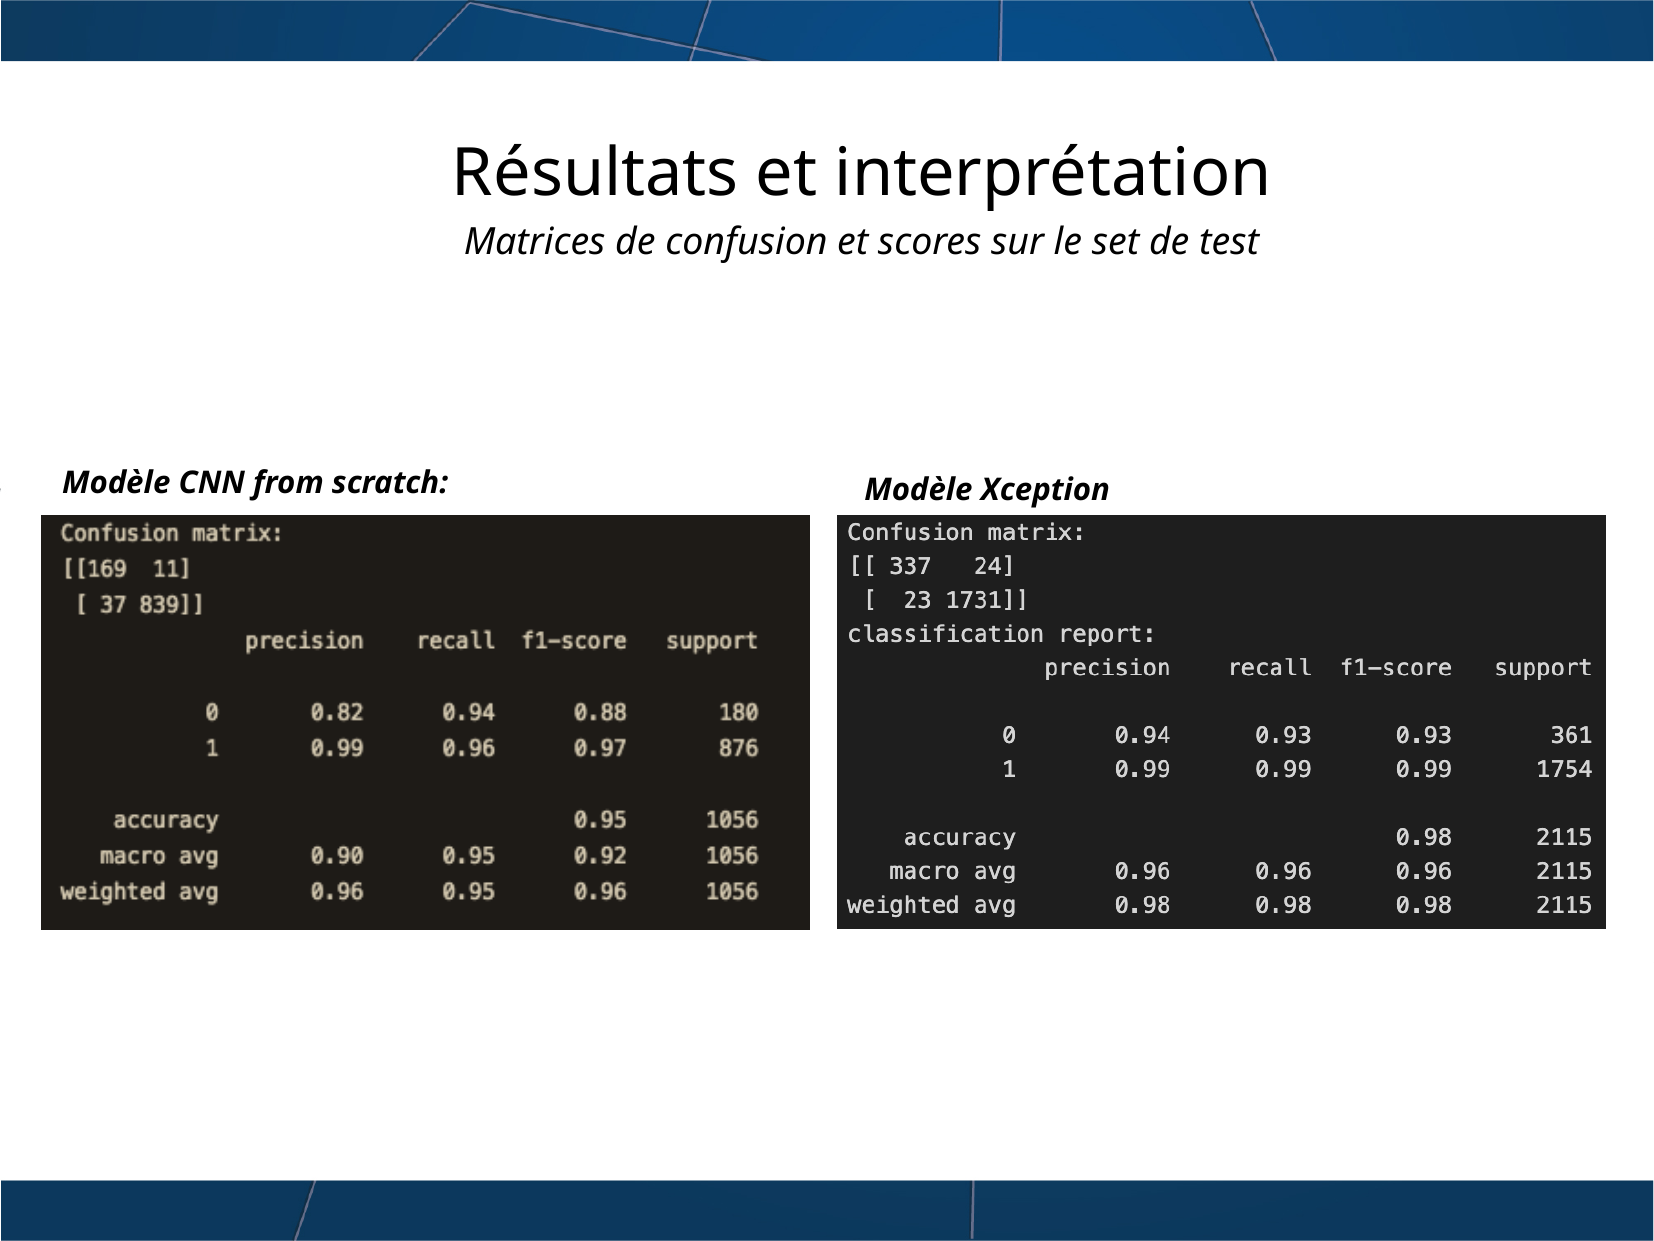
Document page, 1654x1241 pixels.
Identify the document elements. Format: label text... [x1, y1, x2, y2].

title Résultats et interprétation Matrices de confusion et scores sur le set de test [82, 91, 1571, 299]
picture [0, 0, 1654, 1241]
text_box Modèle Xception finetuned: [849, 459, 1260, 515]
text_box Modèle CNN from scratch: [47, 452, 535, 520]
